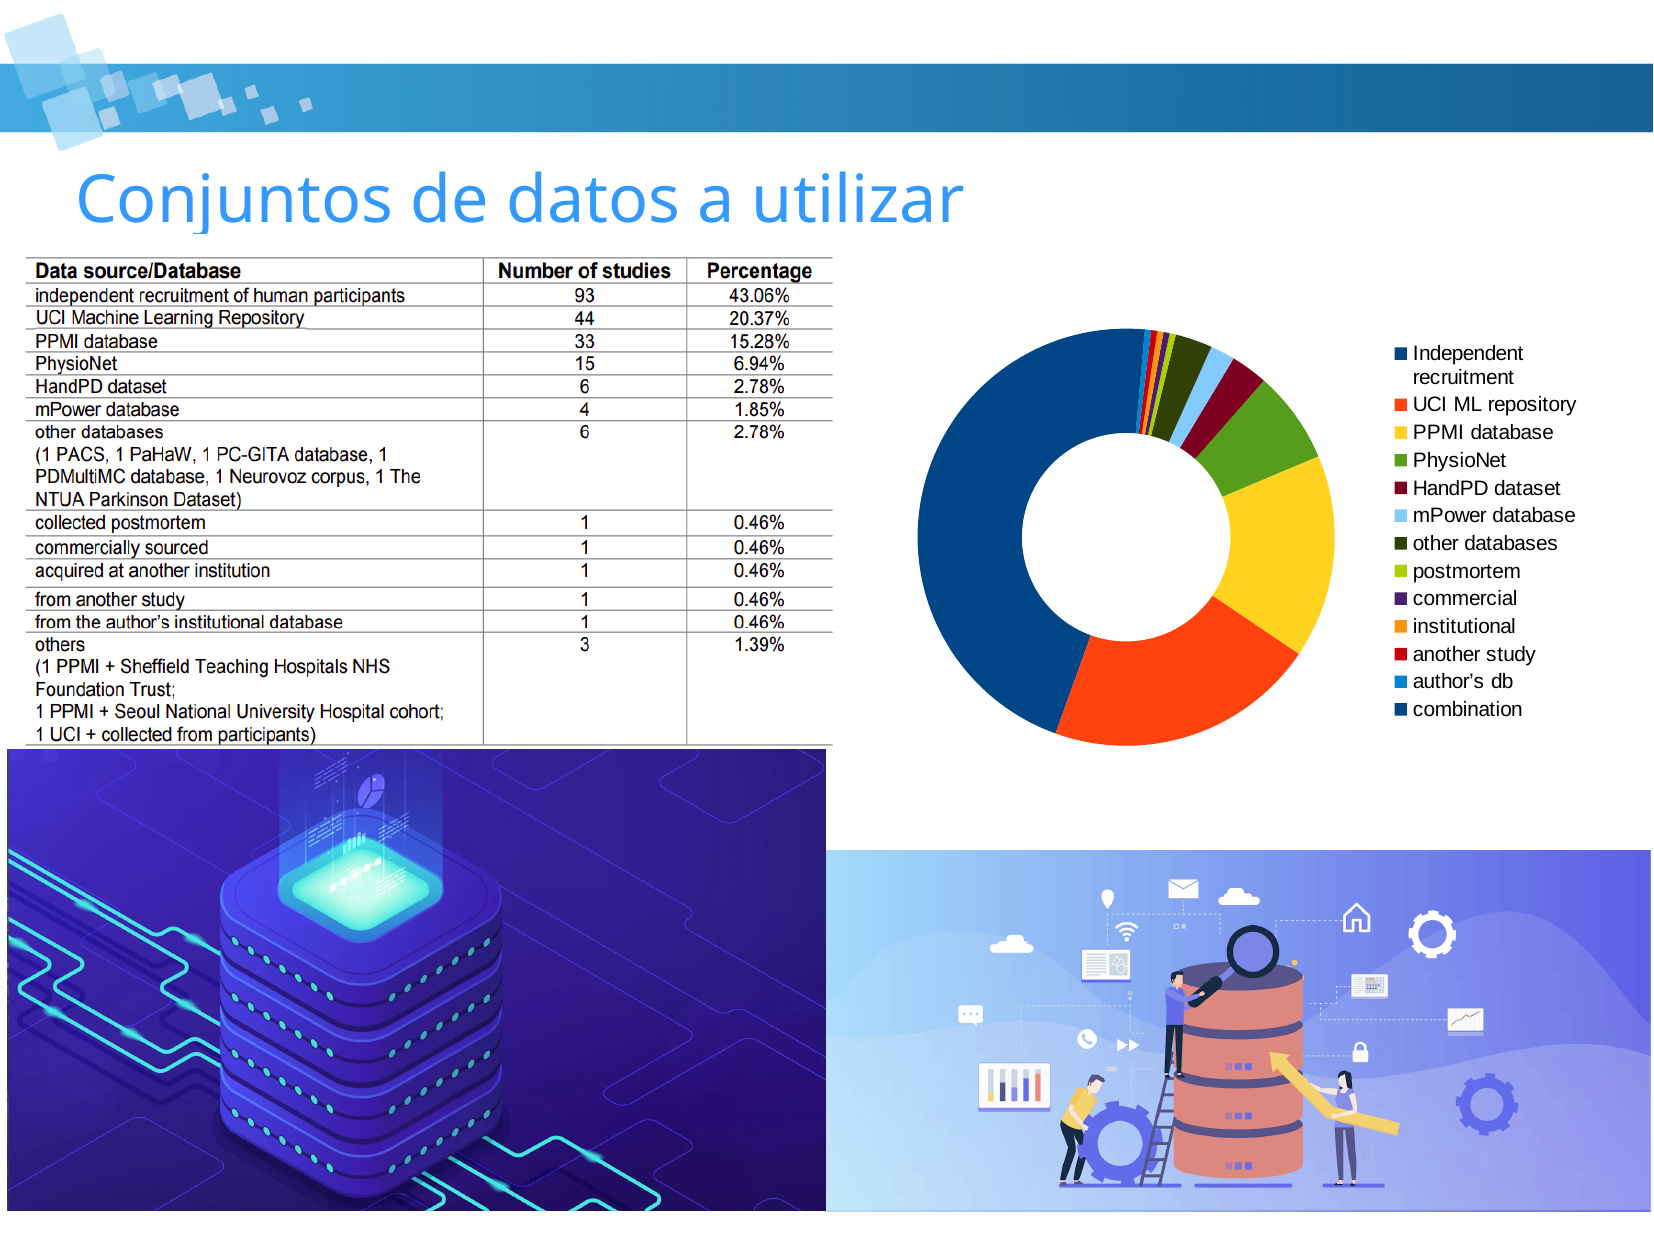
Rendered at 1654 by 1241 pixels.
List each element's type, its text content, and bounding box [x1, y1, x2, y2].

chart [847, 256, 1648, 788]
picture [0, 0, 1653, 1238]
title Conjuntos de datos a utilizar [75, 93, 1564, 256]
